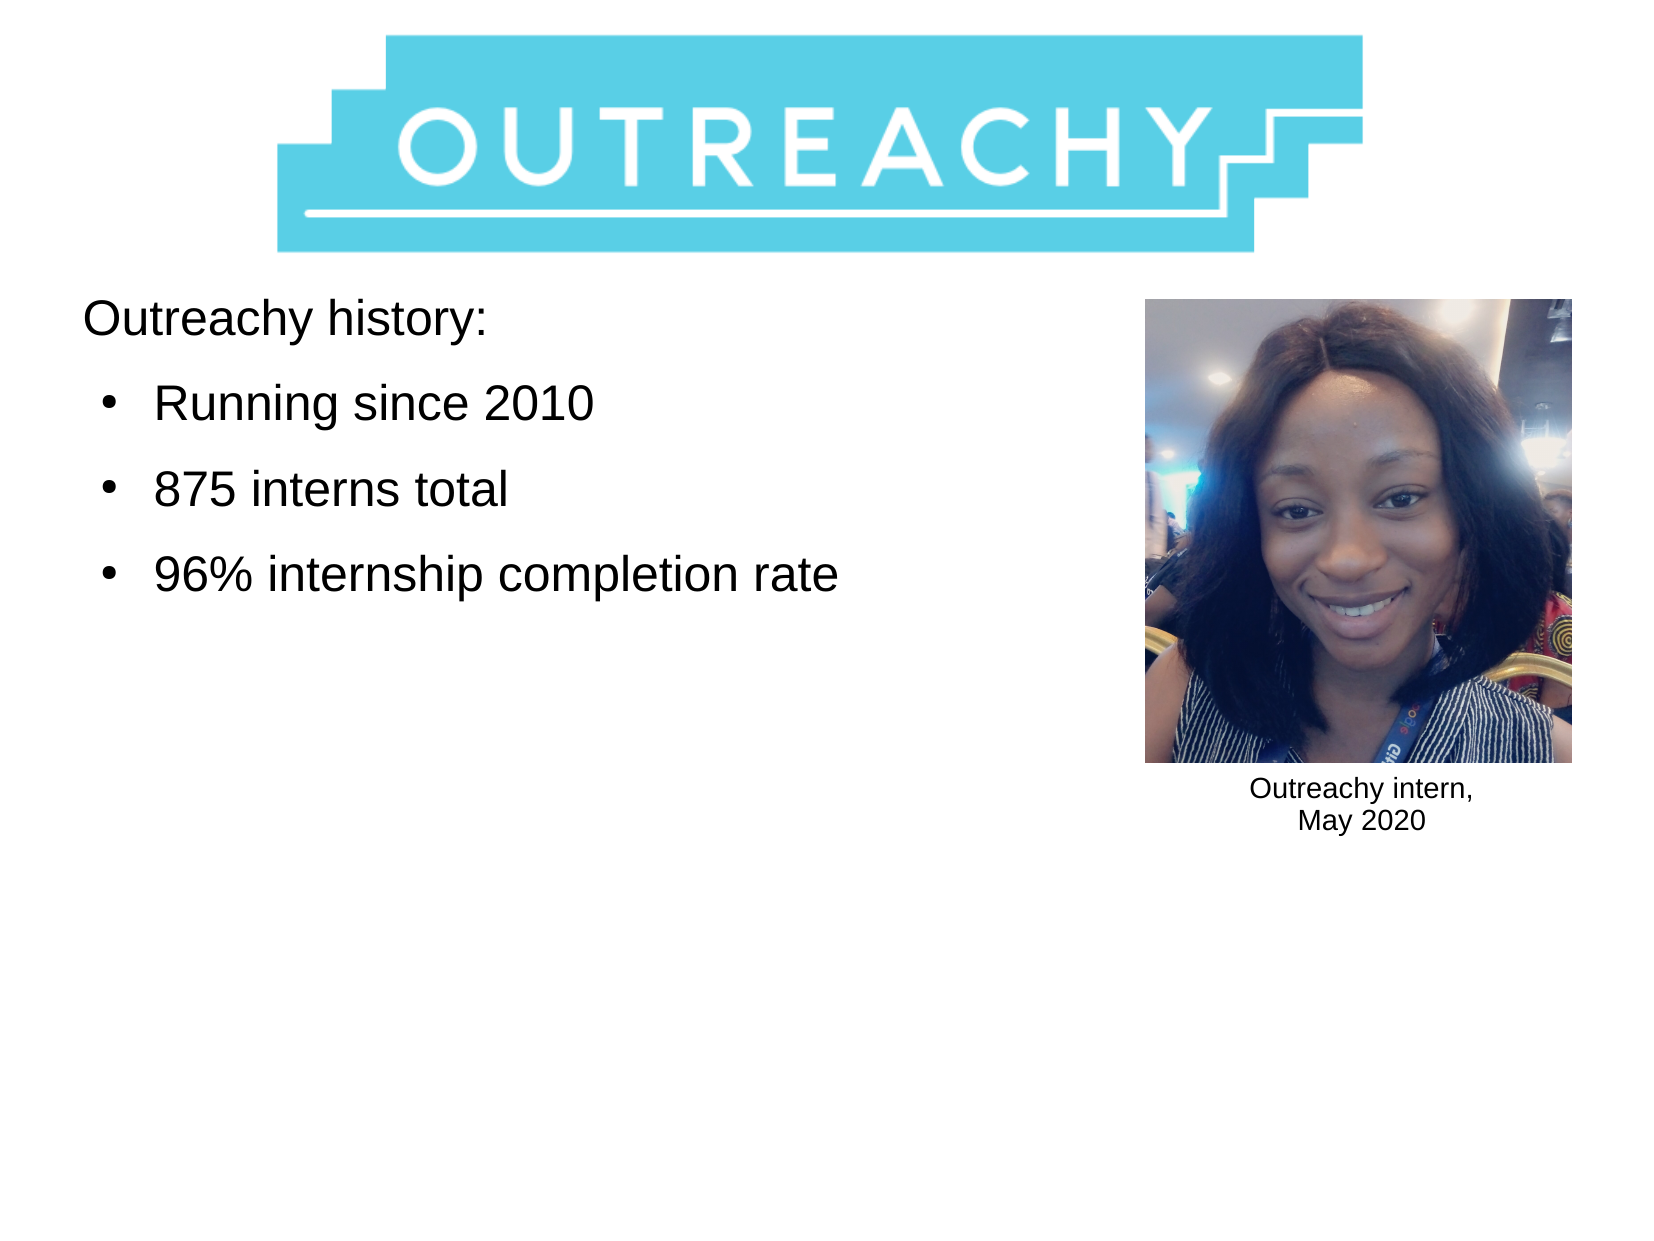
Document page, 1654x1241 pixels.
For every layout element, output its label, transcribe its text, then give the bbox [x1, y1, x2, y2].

text_box Outreachy intern, May 2020 [1151, 764, 1572, 845]
list Outreachy history: Running since 2010 875 interns total 96% internship completion rate [82, 290, 1411, 1111]
picture [1145, 299, 1572, 763]
picture [206, 15, 1447, 270]
